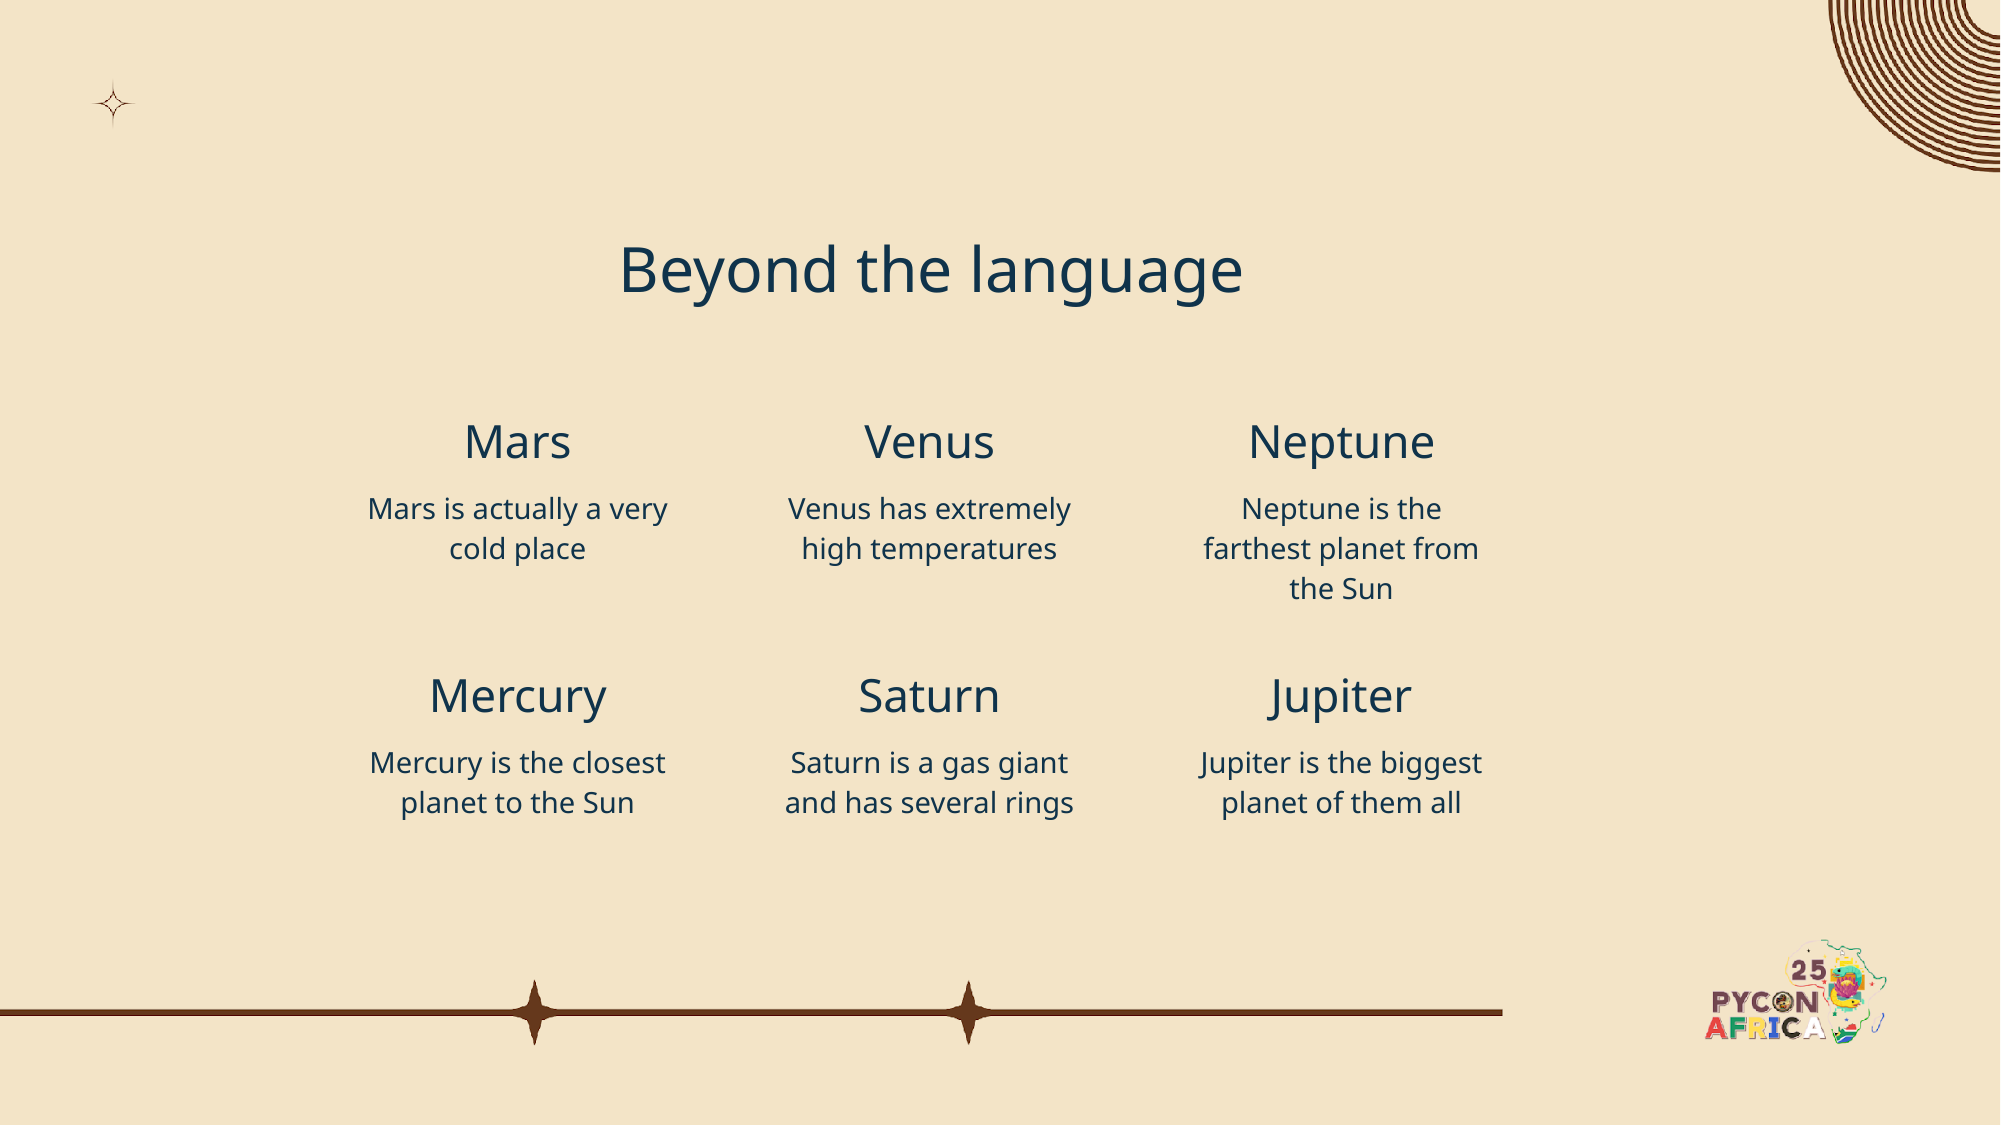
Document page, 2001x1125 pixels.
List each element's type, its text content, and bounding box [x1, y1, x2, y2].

text_box Beyond the language [296, 215, 1568, 310]
text_box Venus has extremely high temperatures [764, 483, 1096, 582]
text_box Neptune [1176, 400, 1507, 483]
text_box Venus [764, 400, 1096, 483]
text_box Mercury is the closest planet to the Sun [352, 737, 684, 836]
text_box Mars [352, 400, 684, 483]
text_box Mercury [352, 655, 684, 737]
text_box Jupiter is the biggest planet of them all [1176, 737, 1507, 836]
text_box Saturn is a gas giant and has several rings [764, 737, 1096, 836]
text_box Mars is actually a very cold place [352, 483, 684, 582]
text_box Jupiter [1176, 655, 1507, 737]
text_box Saturn [764, 655, 1096, 737]
text_box Neptune is the farthest planet from the Sun [1176, 483, 1507, 582]
picture [0, 0, 2001, 1125]
